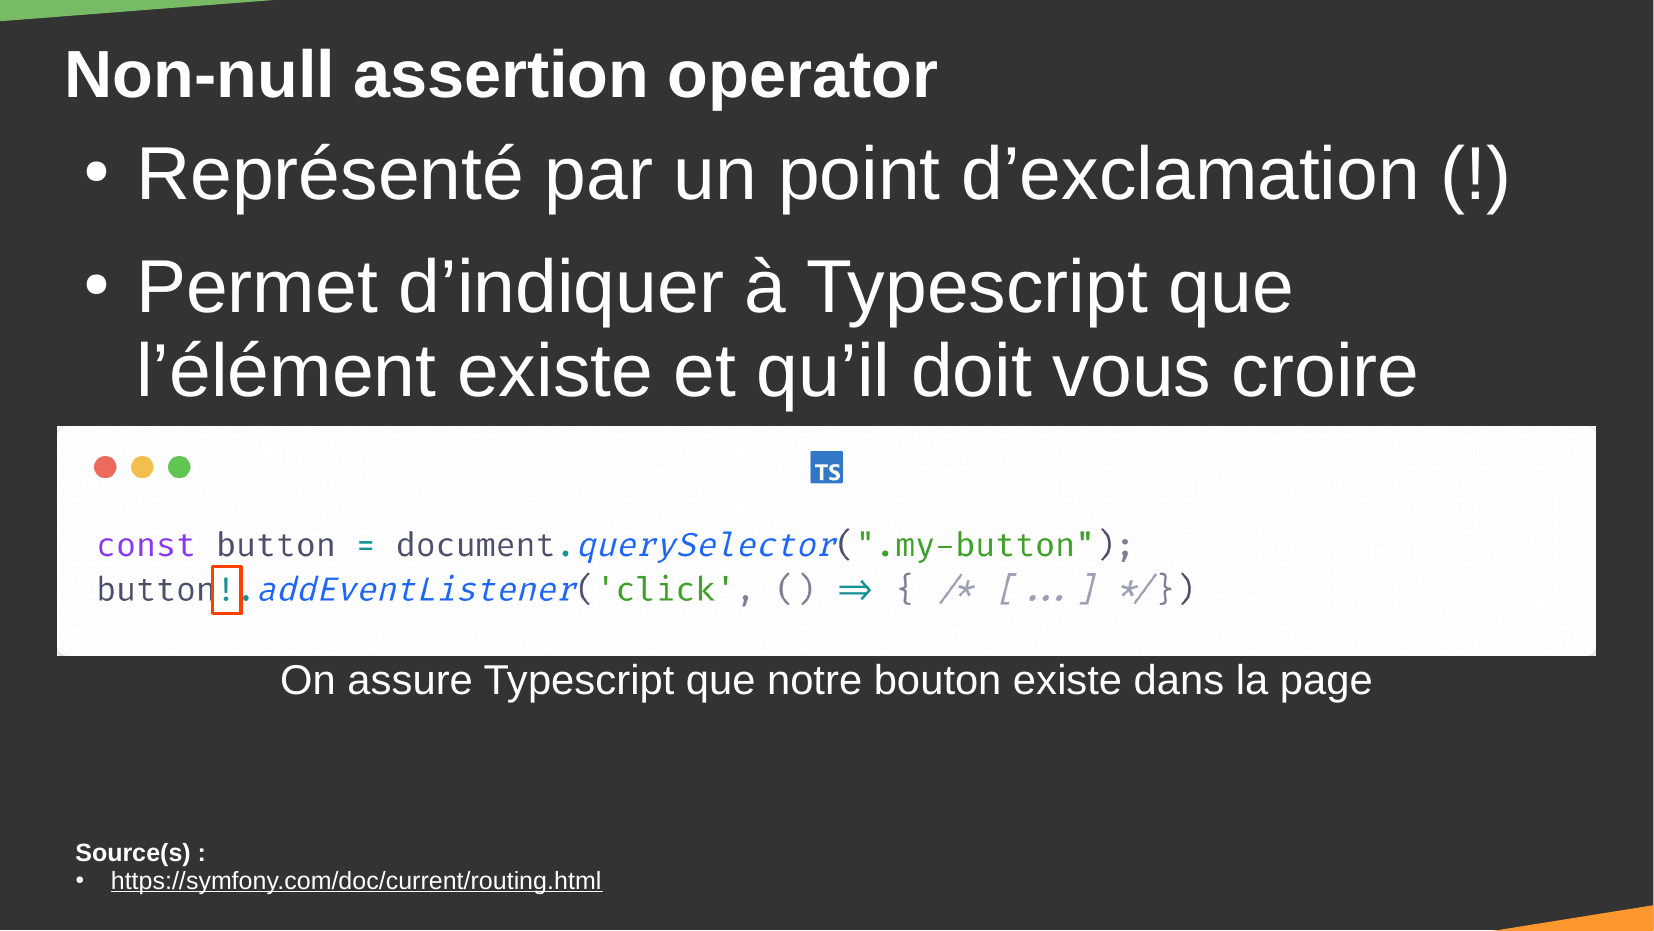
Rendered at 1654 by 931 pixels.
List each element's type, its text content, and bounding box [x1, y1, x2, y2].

text_box On assure Typescript que notre bouton existe dans la page [85, 649, 1568, 711]
list Représenté par un point d’exclamation (!) Permet d’indiquer à Typescript que l’élément existe et qu’il doit vous croire [65, 131, 1544, 426]
title Non-null assertion operator [64, 37, 1365, 113]
text_box [0, 0, 275, 22]
text_box Source(s) : https://symfony.com/doc/current/routing.html [60, 793, 1546, 903]
picture [57, 426, 1596, 656]
text_box [1492, 905, 1654, 931]
